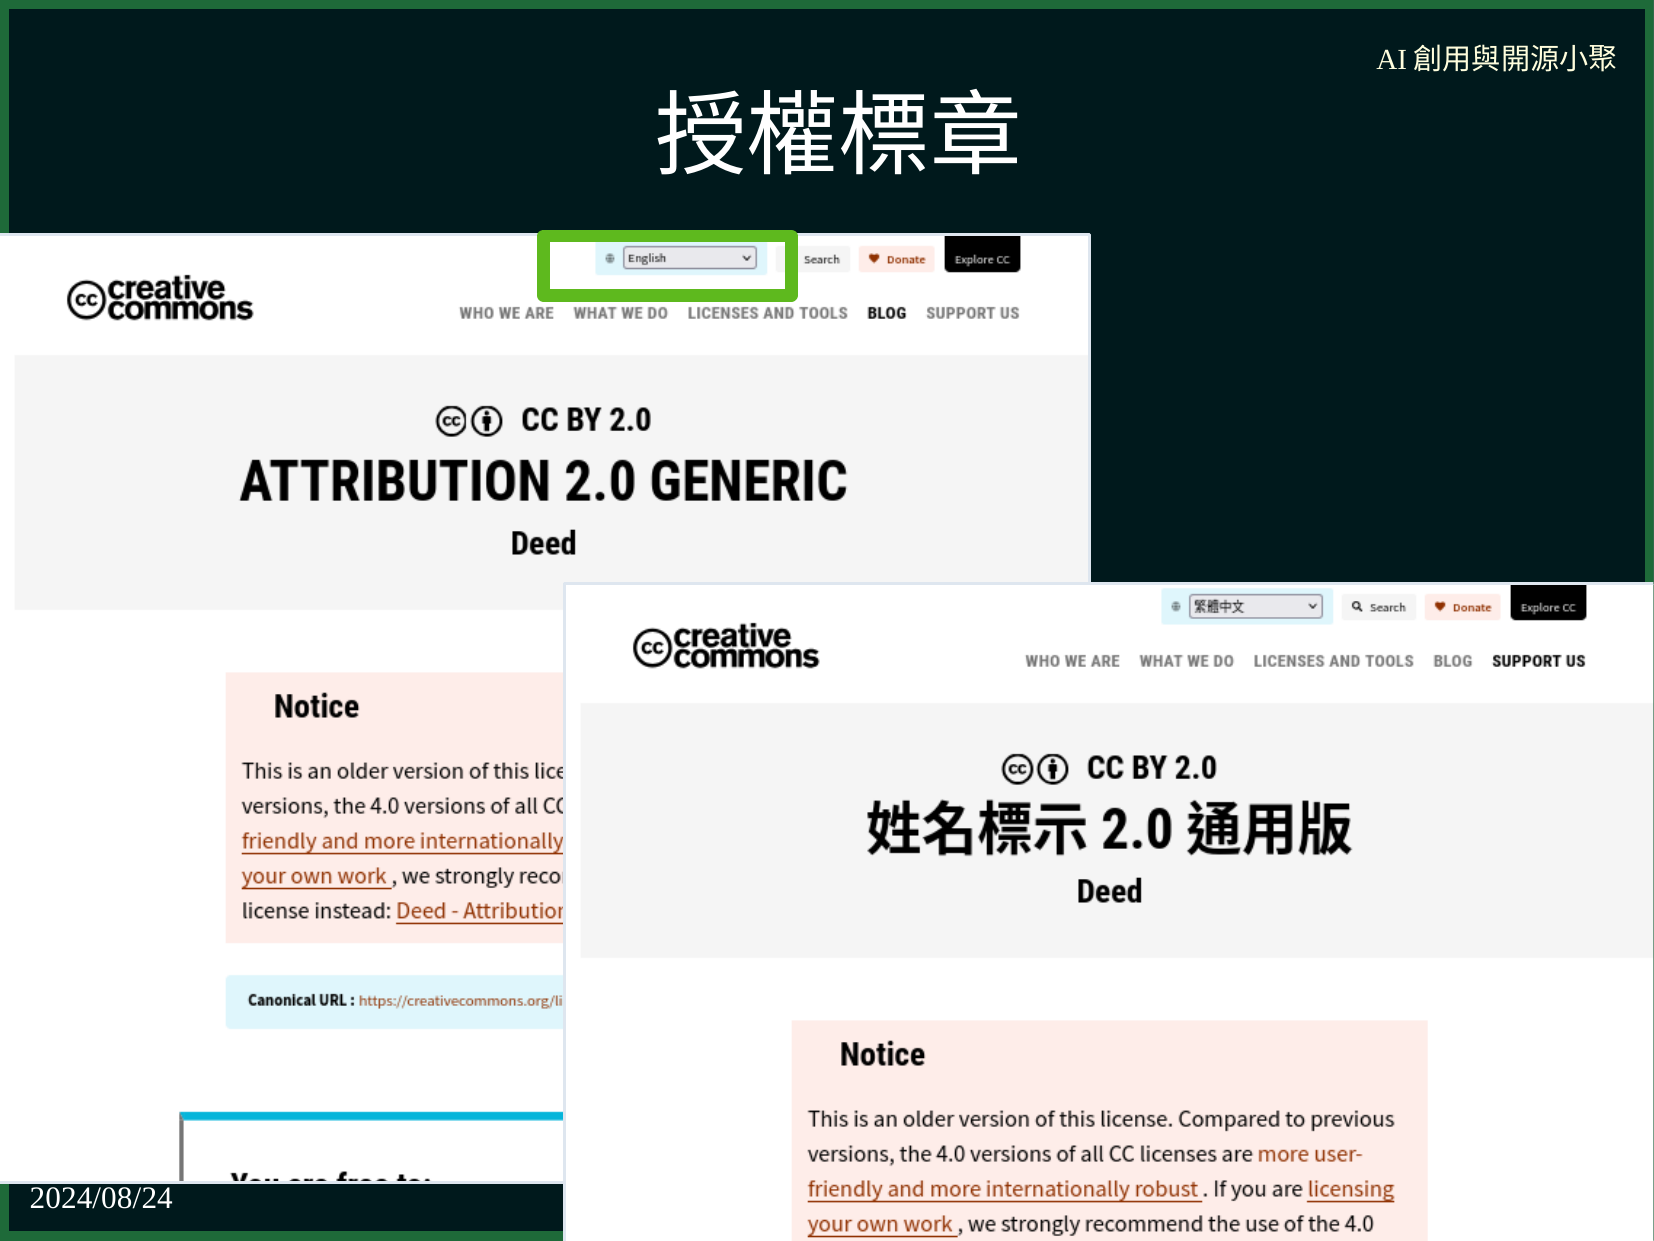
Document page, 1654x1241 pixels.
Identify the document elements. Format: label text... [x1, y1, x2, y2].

picture [0, 236, 1089, 1182]
title 授權標章 [94, 60, 1583, 194]
picture [550, 242, 785, 289]
picture [565, 584, 1654, 1241]
